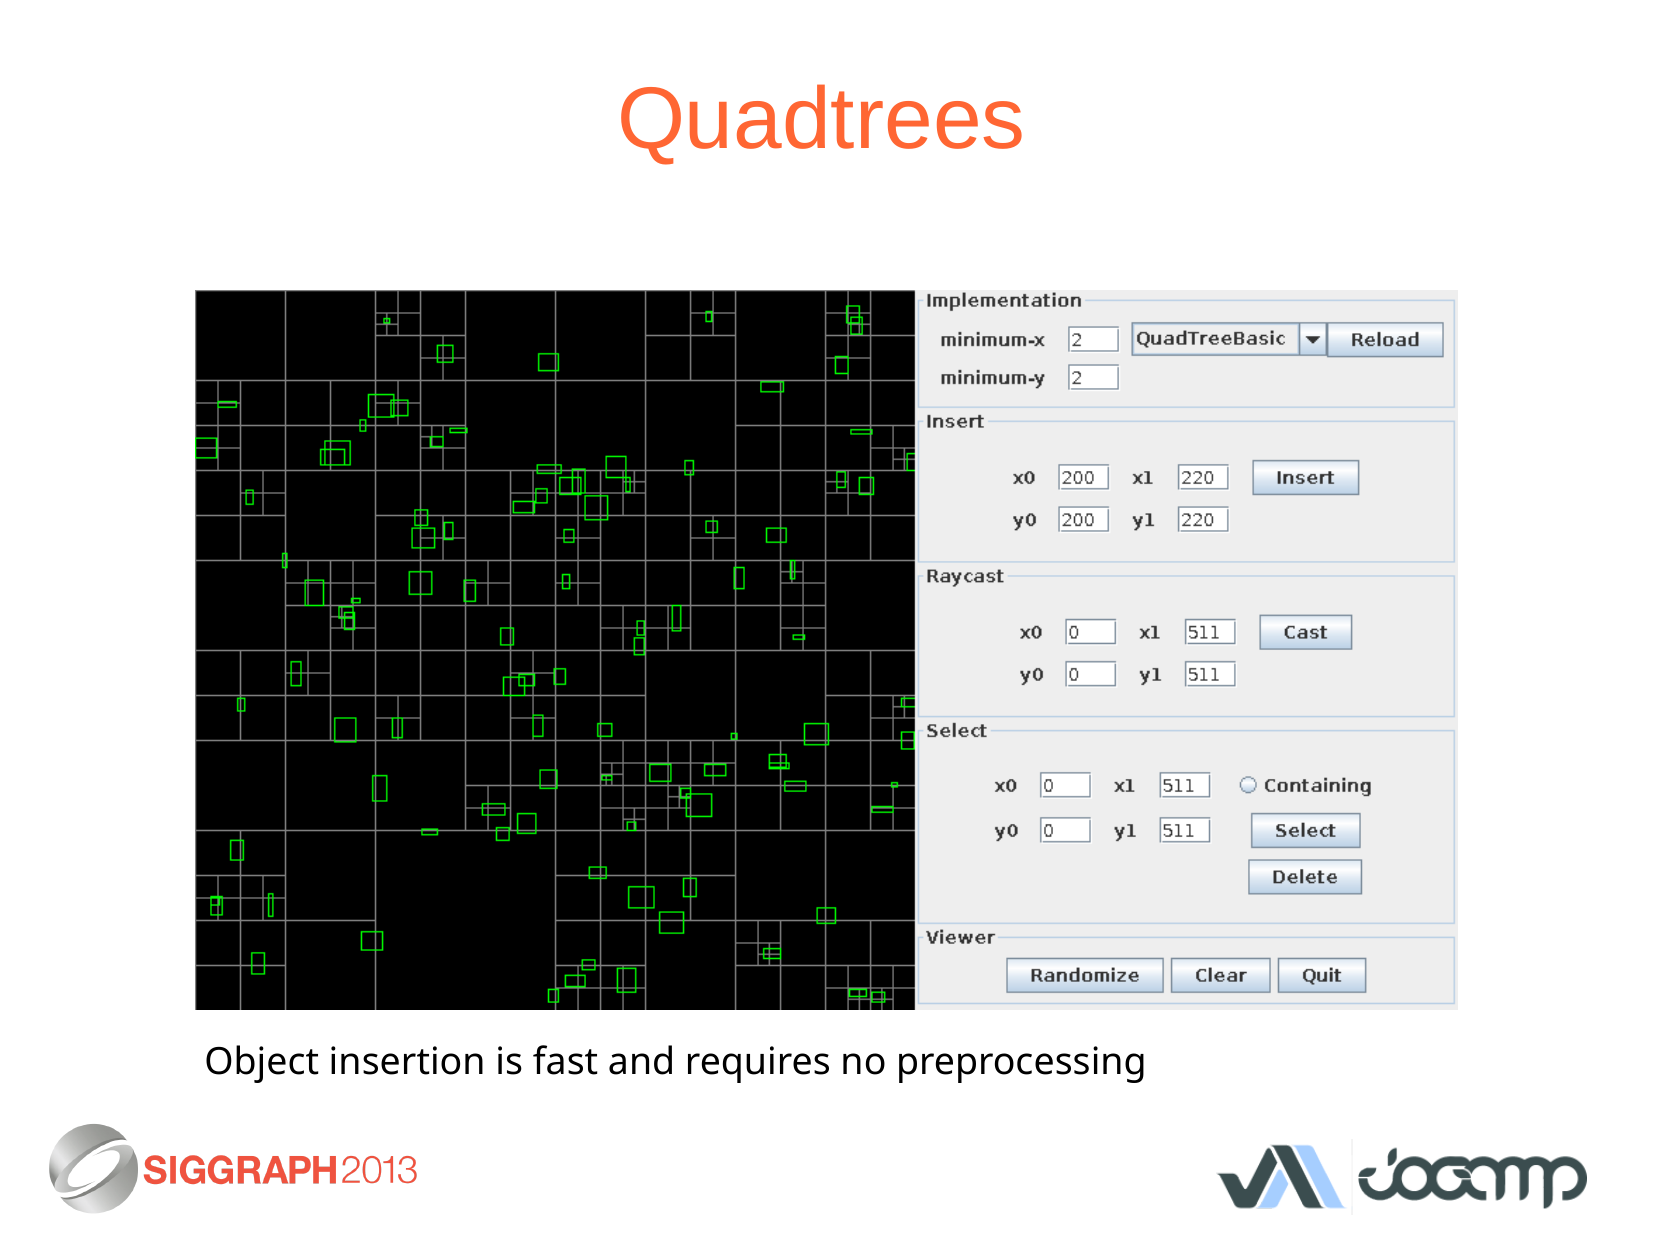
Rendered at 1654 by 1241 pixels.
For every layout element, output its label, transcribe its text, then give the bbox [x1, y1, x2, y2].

text_box Object insertion is fast and requires no preprocessing [189, 1027, 1224, 1086]
title Quadtrees [68, 49, 1576, 188]
picture [1215, 1139, 1587, 1215]
picture [195, 290, 1458, 1010]
picture [45, 1122, 421, 1215]
